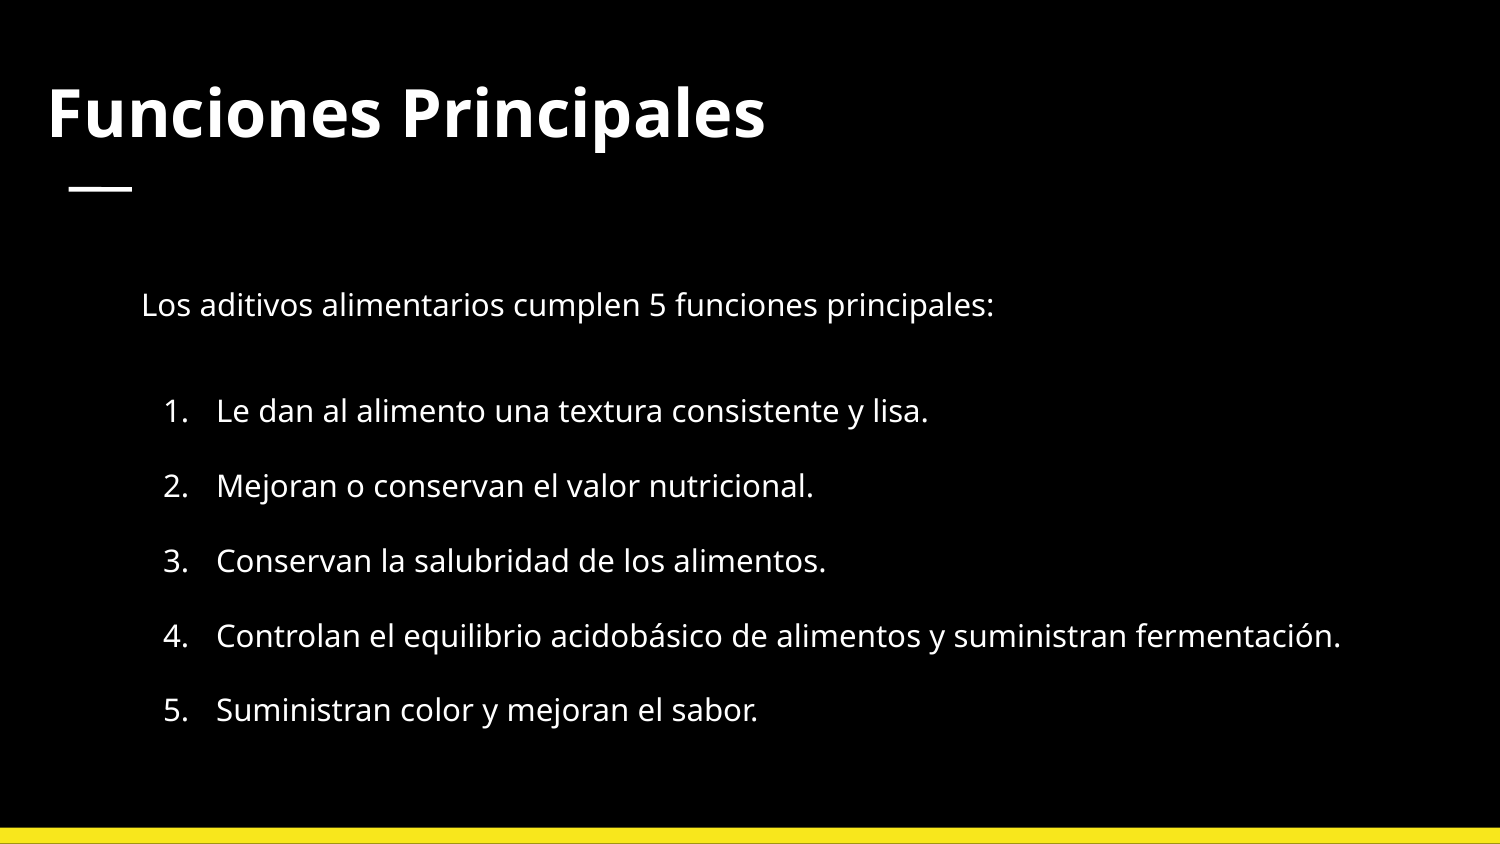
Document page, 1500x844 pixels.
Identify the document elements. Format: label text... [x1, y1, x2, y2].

list Los aditivos alimentarios cumplen 5 funciones principales: Le dan al alimento una textura consistente y lisa. Mejoran o conservan el valor nutricional. Conservan la salubridad de los alimentos. Controlan el equilibrio acidobásico de alimentos y suministran fermentación. Suministran color y mejoran el sabor. [51, 232, 1449, 750]
title Funciones Principales [31, 55, 1430, 162]
